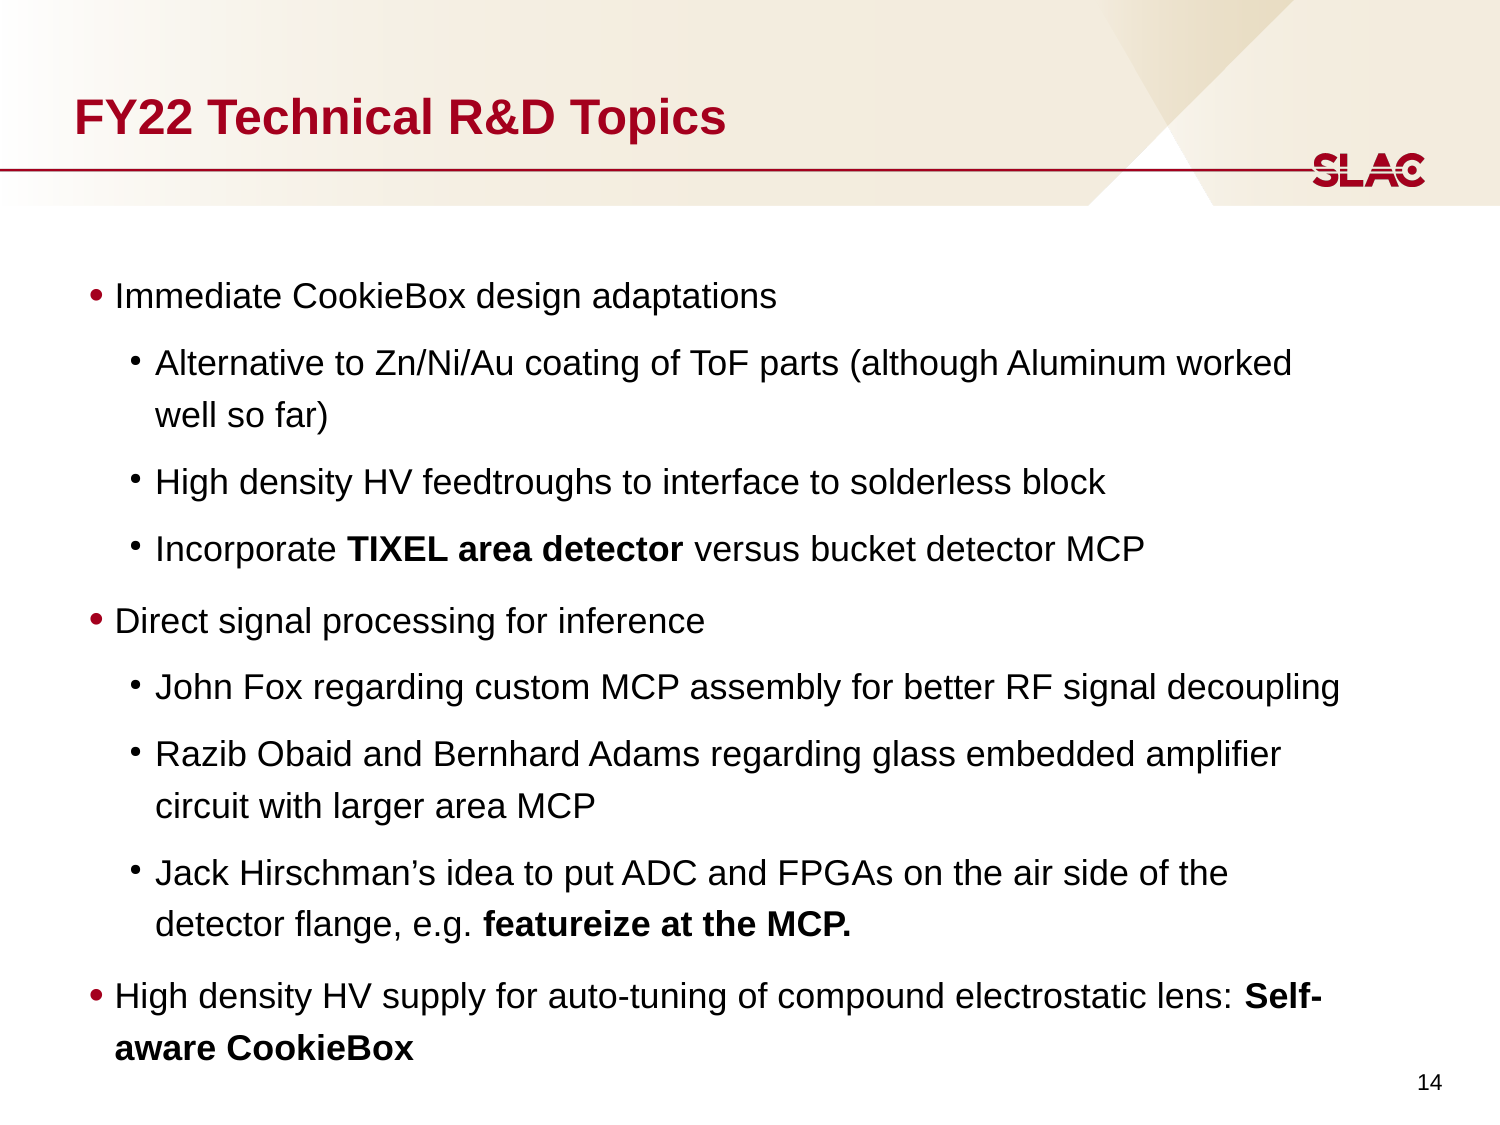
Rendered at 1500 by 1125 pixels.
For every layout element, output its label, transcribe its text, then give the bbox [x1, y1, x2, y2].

picture [0, 0, 1500, 206]
title FY22 Technical R&D Topics [74, 21, 1404, 145]
slide_number 9 [1405, 1036, 1458, 1125]
list Immediate CookieBox design adaptations Alternative to Zn/Ni/Au coating of ToF parts (although Aluminum worked well so far) High density HV feedtroughs to interface to solderless block Incorporate TIXEL area detector versus bucket detector MCP Direct signal processing for inference John Fox regarding custom MCP assembly for better RF signal decoupling Razib Obaid and Bernhard Adams regarding glass embedded amplifier circuit with larger area MCP Jack Hirschman’s idea to put ADC and FPGAs on the air side of the detector flange, e.g. featureize at the MCP. High density HV supply for auto-tuning of compound electrostatic lens: Self-aware CookieBox [48, 264, 1366, 1081]
